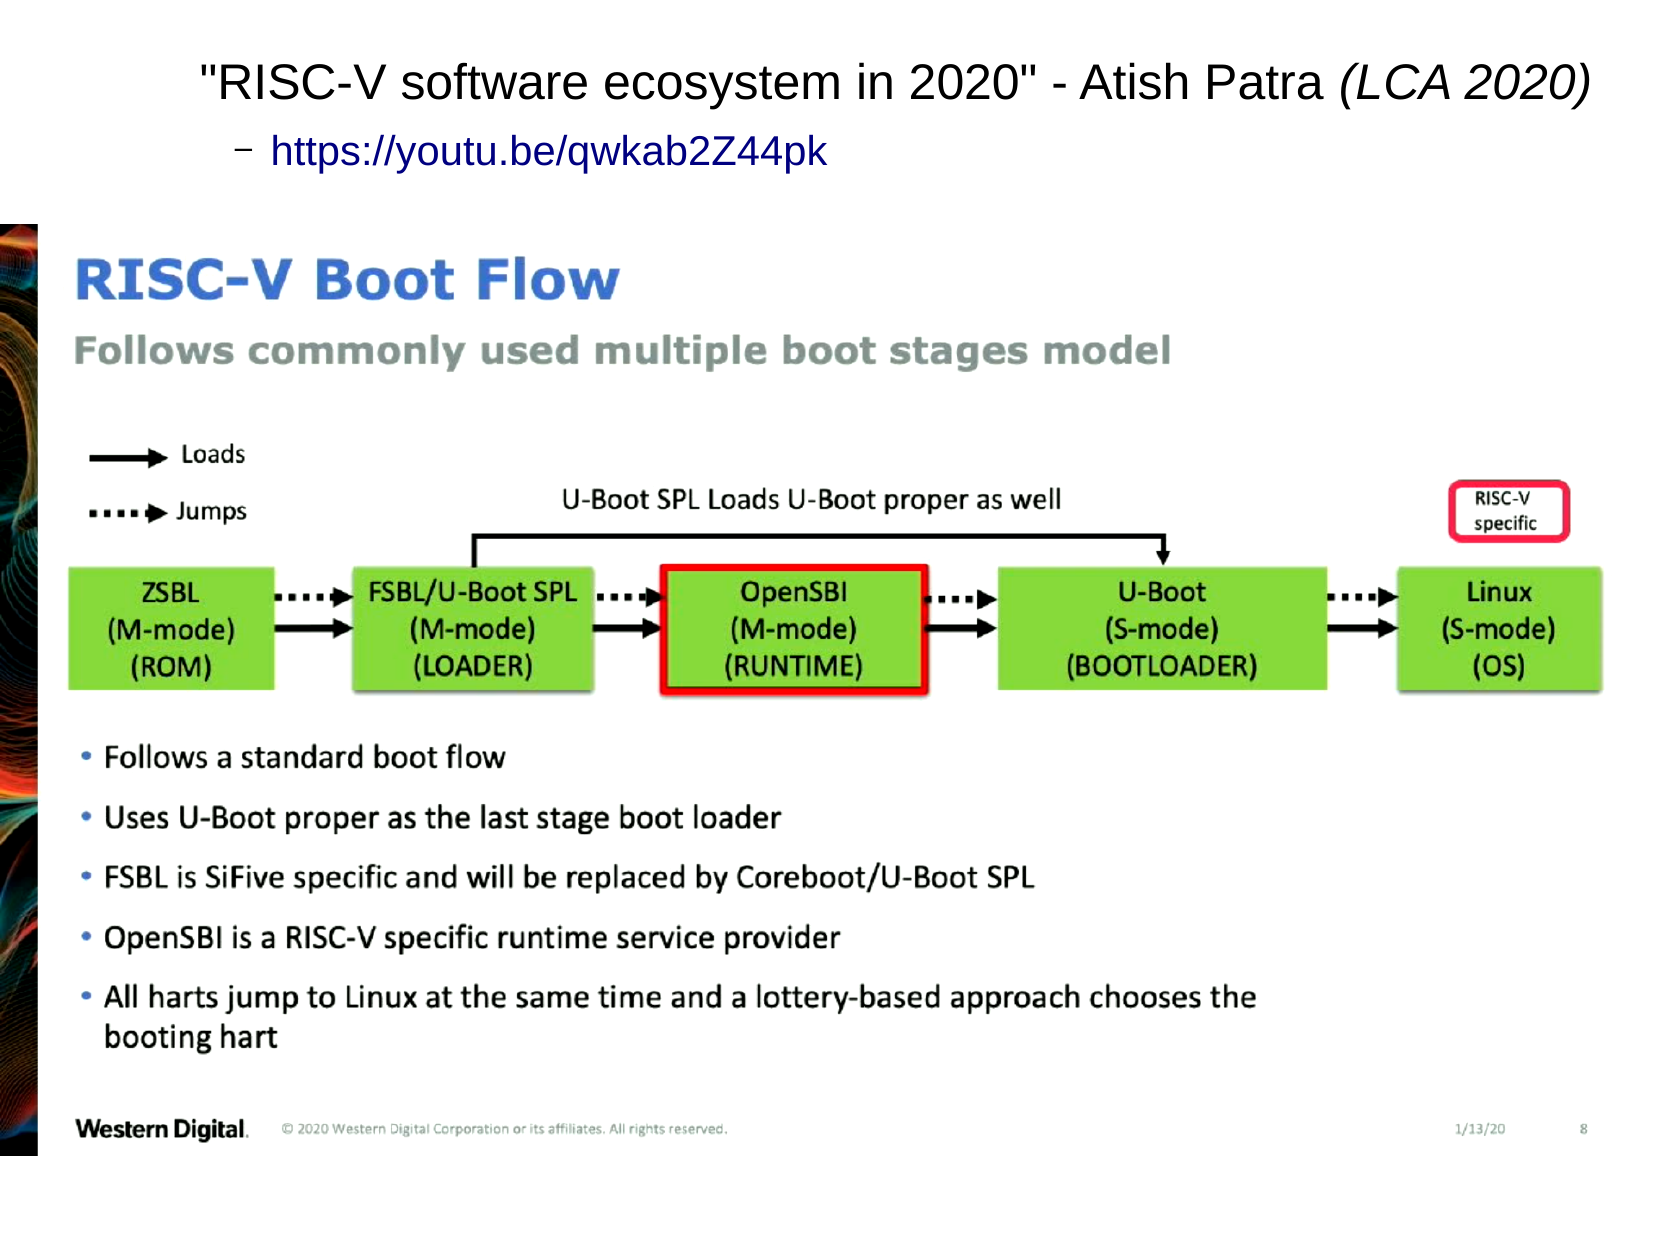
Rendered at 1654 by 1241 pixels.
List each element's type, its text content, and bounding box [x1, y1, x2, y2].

list "RISC-V software ecosystem in 2020" - Atish Patra (LCA 2020) https://youtu.be/qwkab2Z44pk [0, 54, 1605, 224]
picture [0, 224, 1654, 1156]
